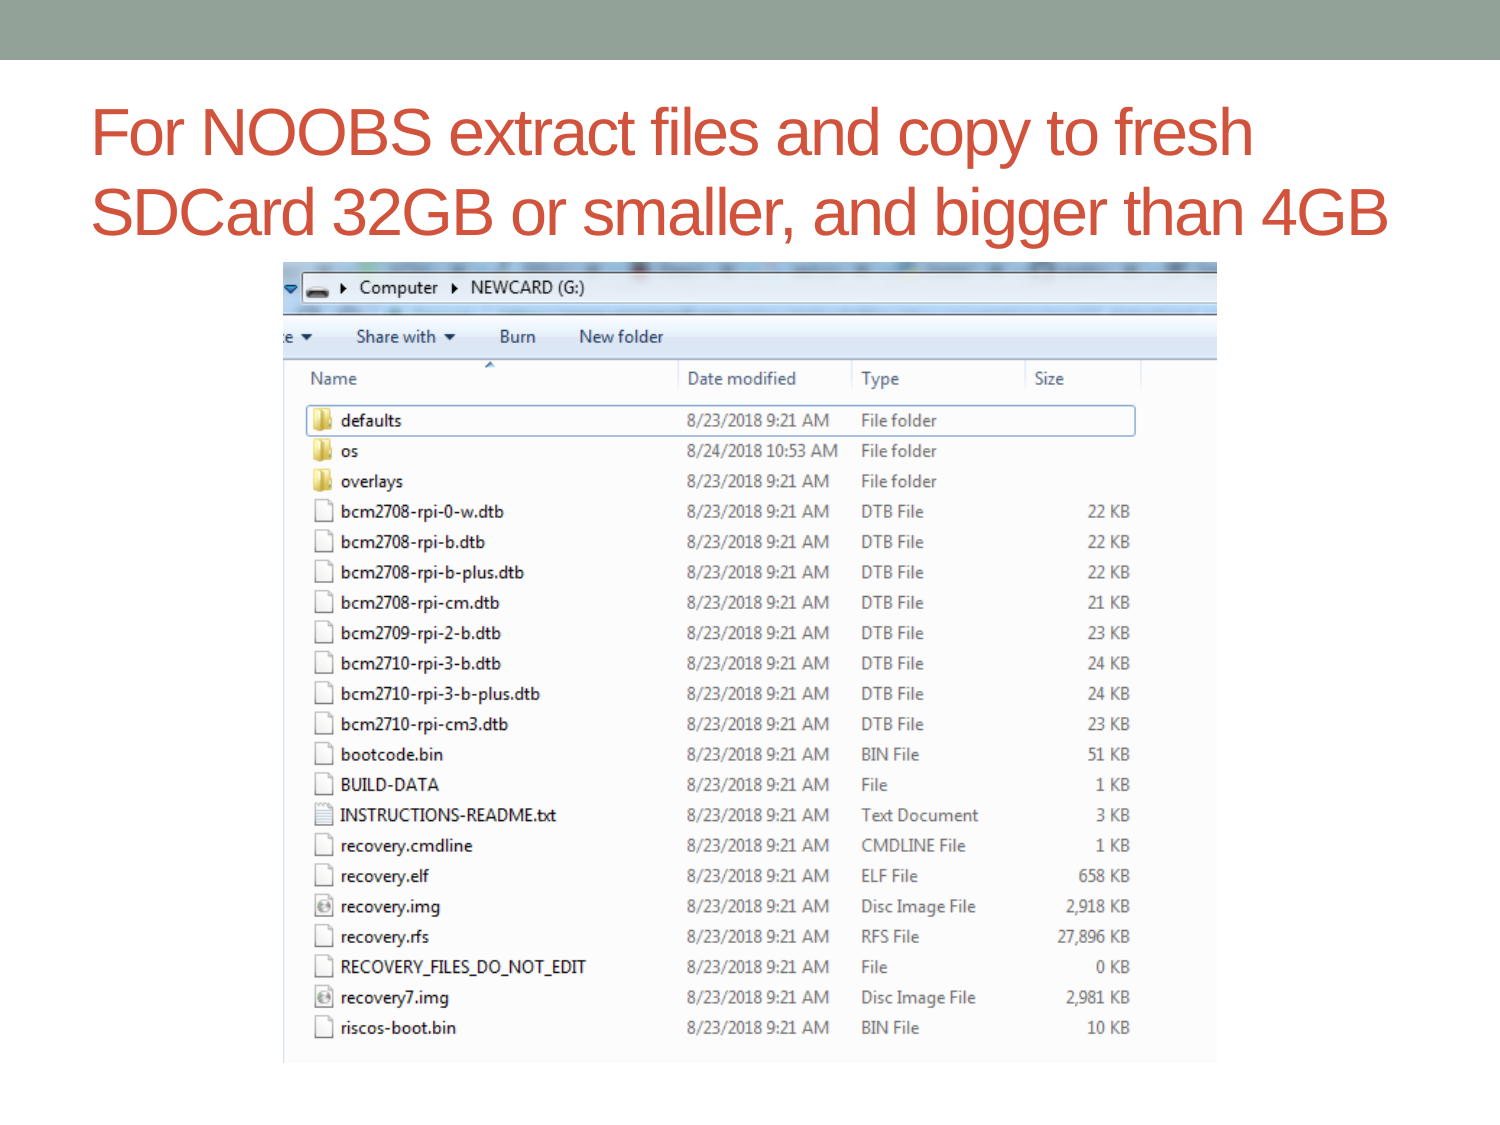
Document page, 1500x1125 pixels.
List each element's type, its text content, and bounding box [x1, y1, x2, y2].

title For NOOBS extract files and copy to fresh SDCard 32GB or smaller, and bigger than 4GB [75, 87, 1425, 250]
picture [283, 262, 1217, 1063]
